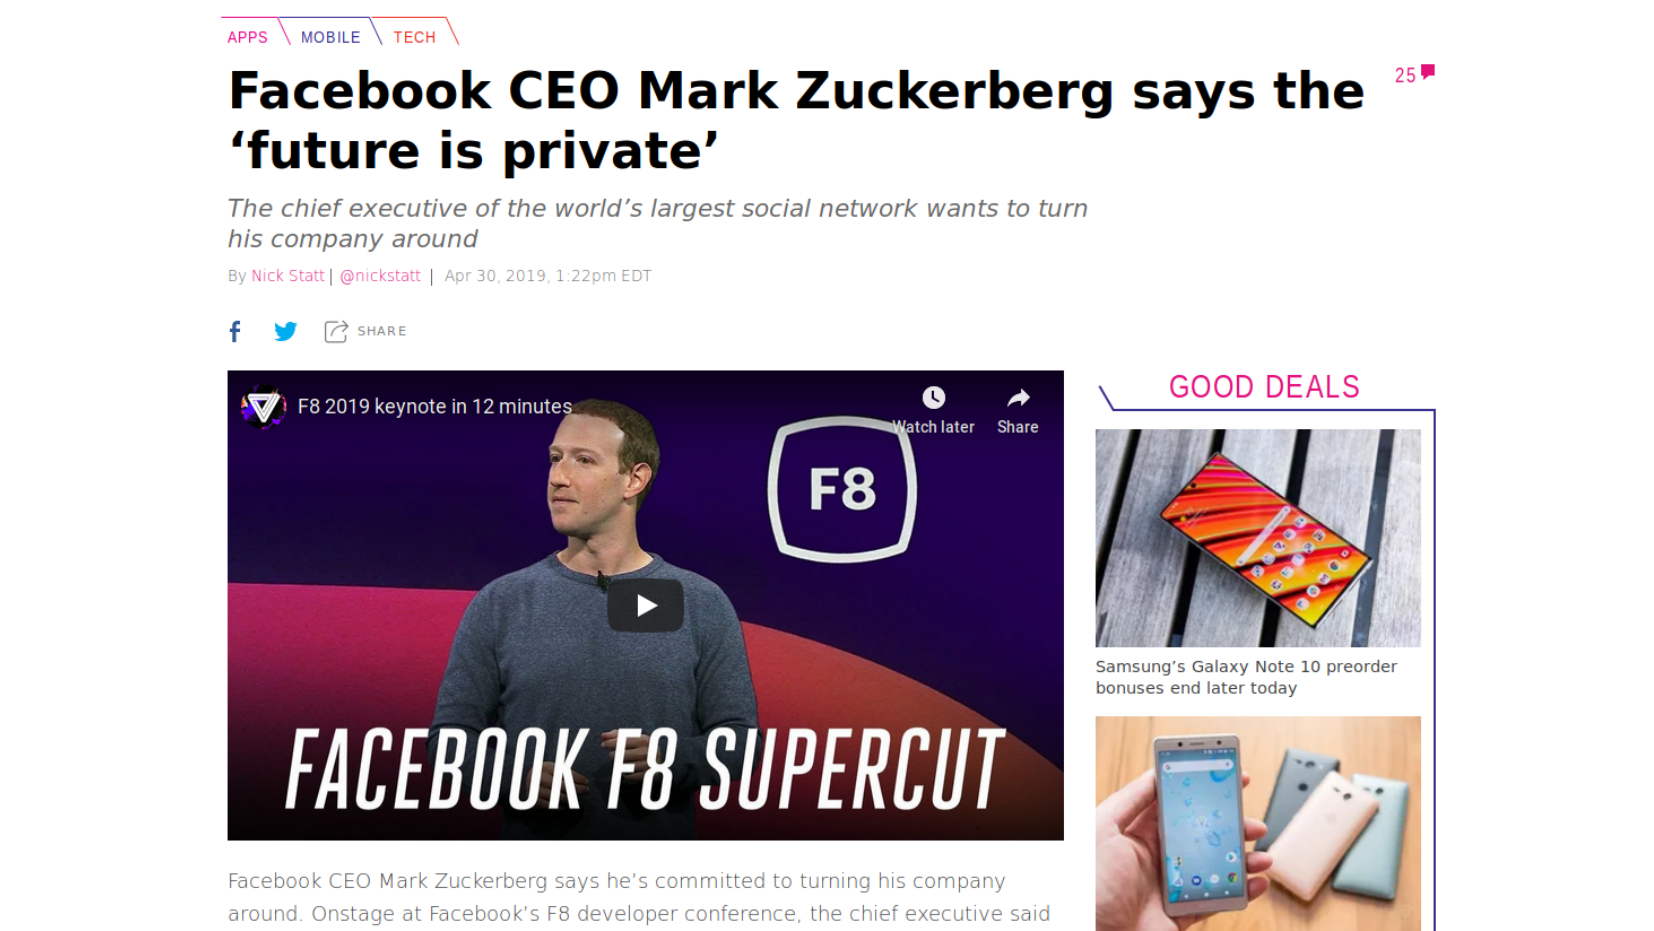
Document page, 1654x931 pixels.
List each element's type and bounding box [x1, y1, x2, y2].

picture [170, 1, 1489, 931]
